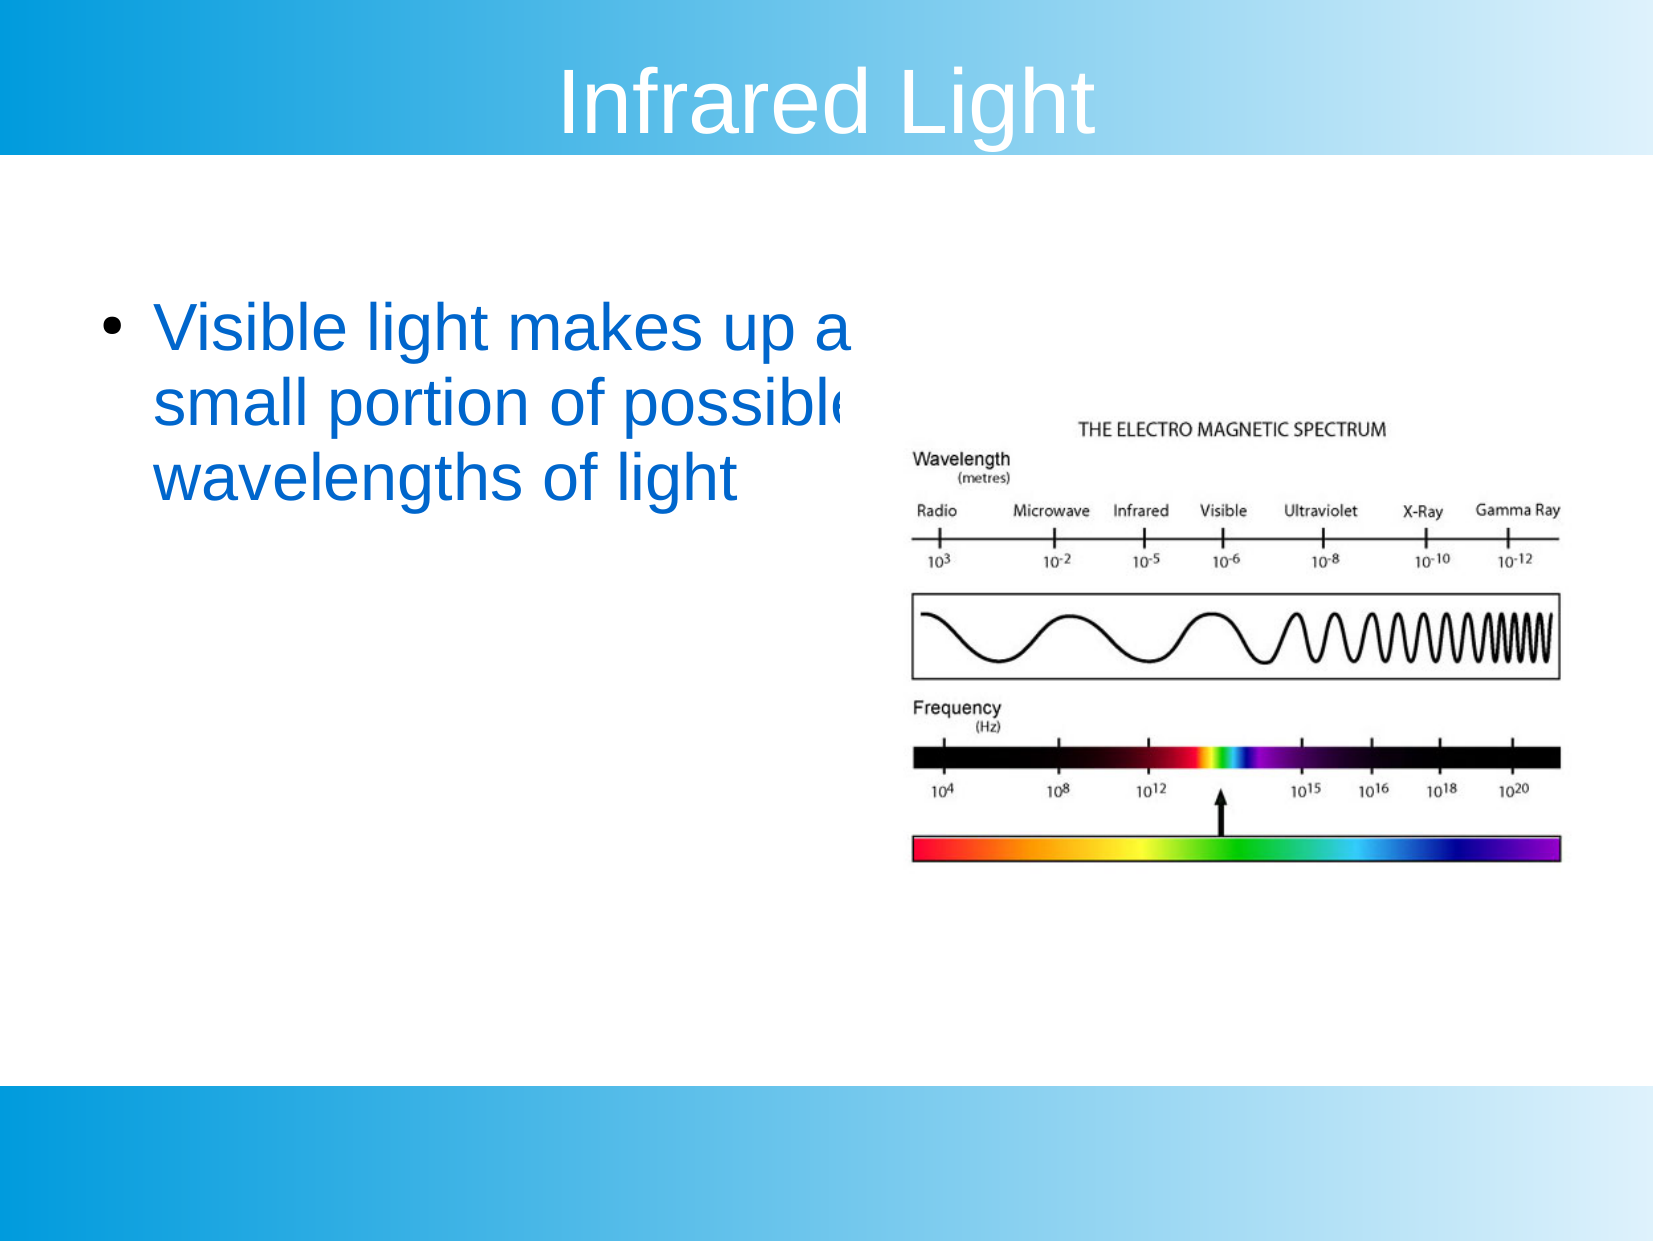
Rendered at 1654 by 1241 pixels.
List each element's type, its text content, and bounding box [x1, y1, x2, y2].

title Infrared Light [82, 49, 1571, 155]
picture [840, 374, 1635, 905]
list Visible light makes up a small portion of possible wavelengths of light [82, 290, 871, 1010]
